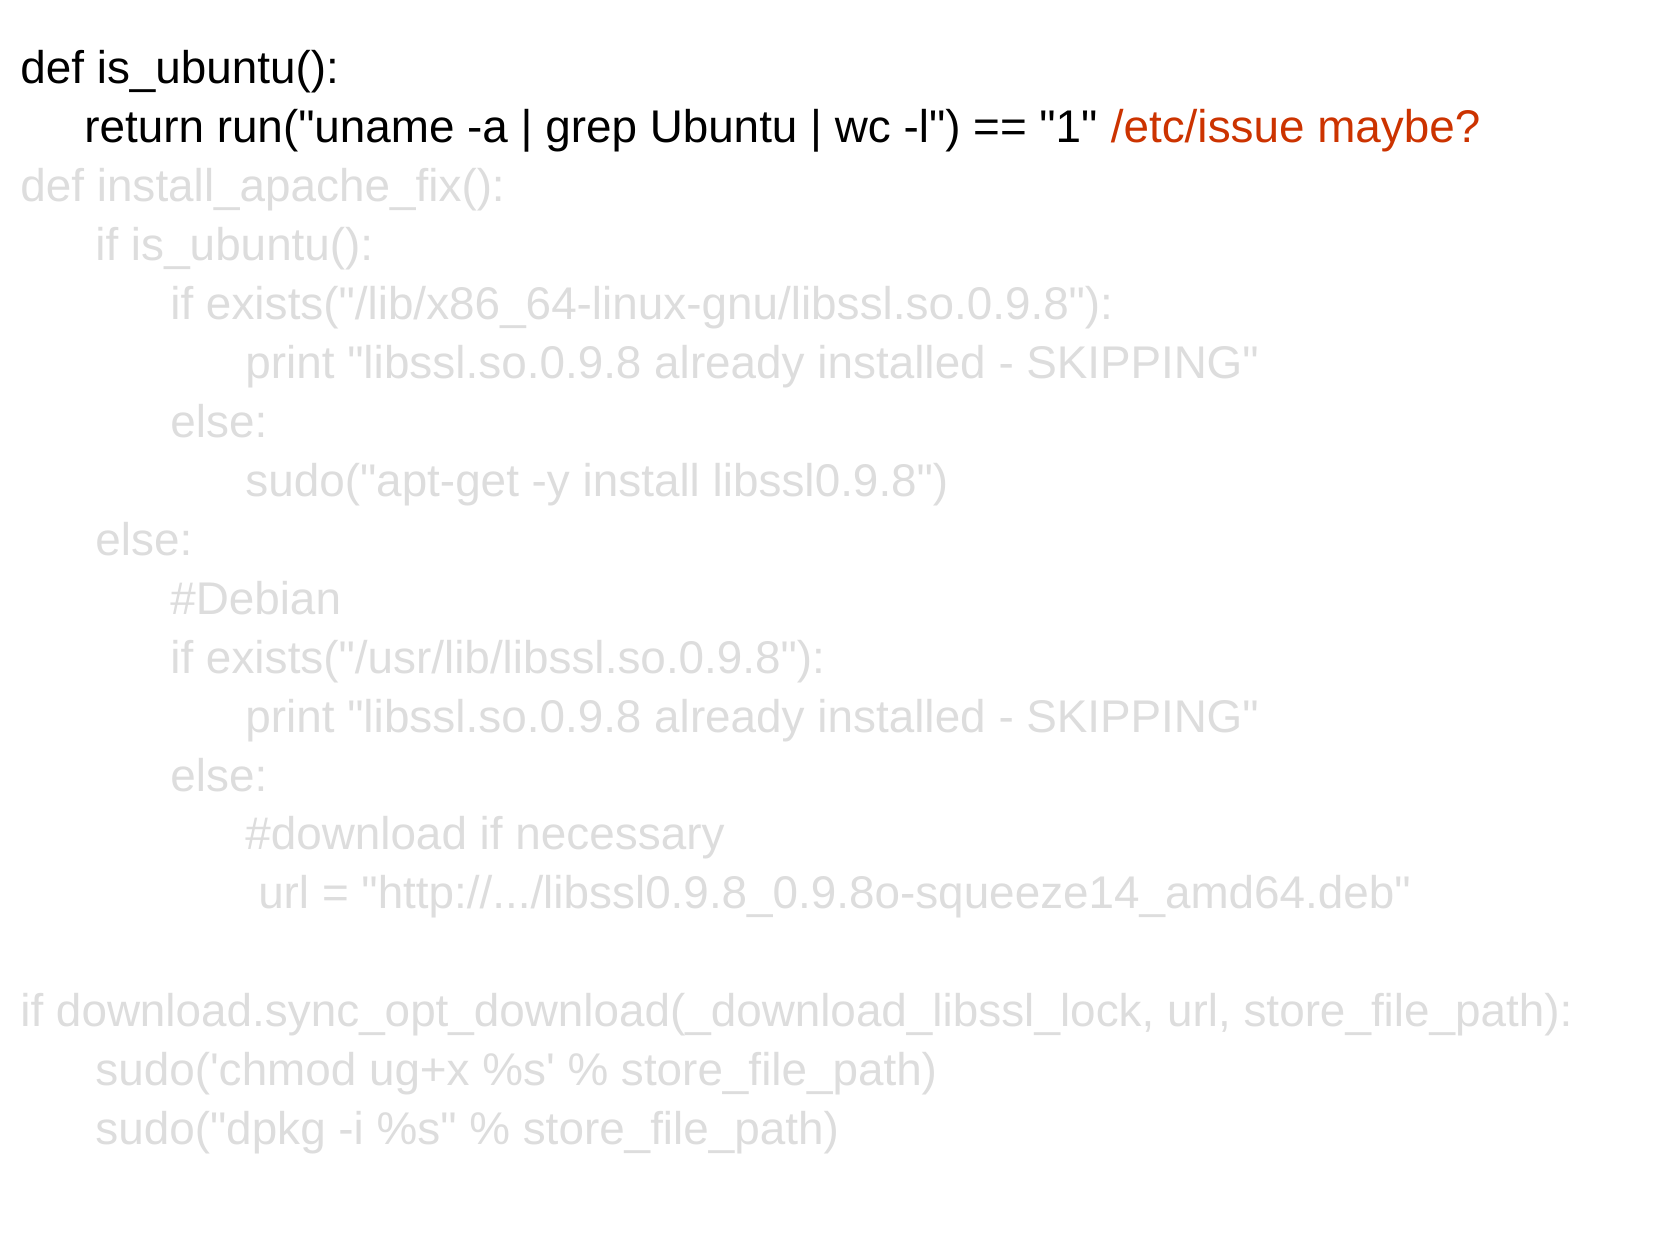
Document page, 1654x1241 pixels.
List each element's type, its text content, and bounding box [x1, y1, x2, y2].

text_box def is_ubuntu(): return run("uname -a | grep Ubuntu | wc -l") == "1" /etc/issue maybe? def install_apache_fix(): if is_ubuntu(): if exists("/lib/x86_64-linux-gnu/libssl.so.0.9.8"): print "libssl.so.0.9.8 already installed - SKIPPING" else: sudo("apt-get -y install libssl0.9.8") else: #Debian if exists("/usr/lib/libssl.so.0.9.8"): print "libssl.so.0.9.8 already installed - SKIPPING" else: #download if necessary url = "http://.../libssl0.9.8_0.9.8o-squeeze14_amd64.deb" if download.sync_opt_download(_download_libssl_lock, url, store_file_path): sudo('chmod ug+x %s' % store_file_path) sudo("dpkg -i %s" % store_file_path) [5, 27, 1648, 1155]
